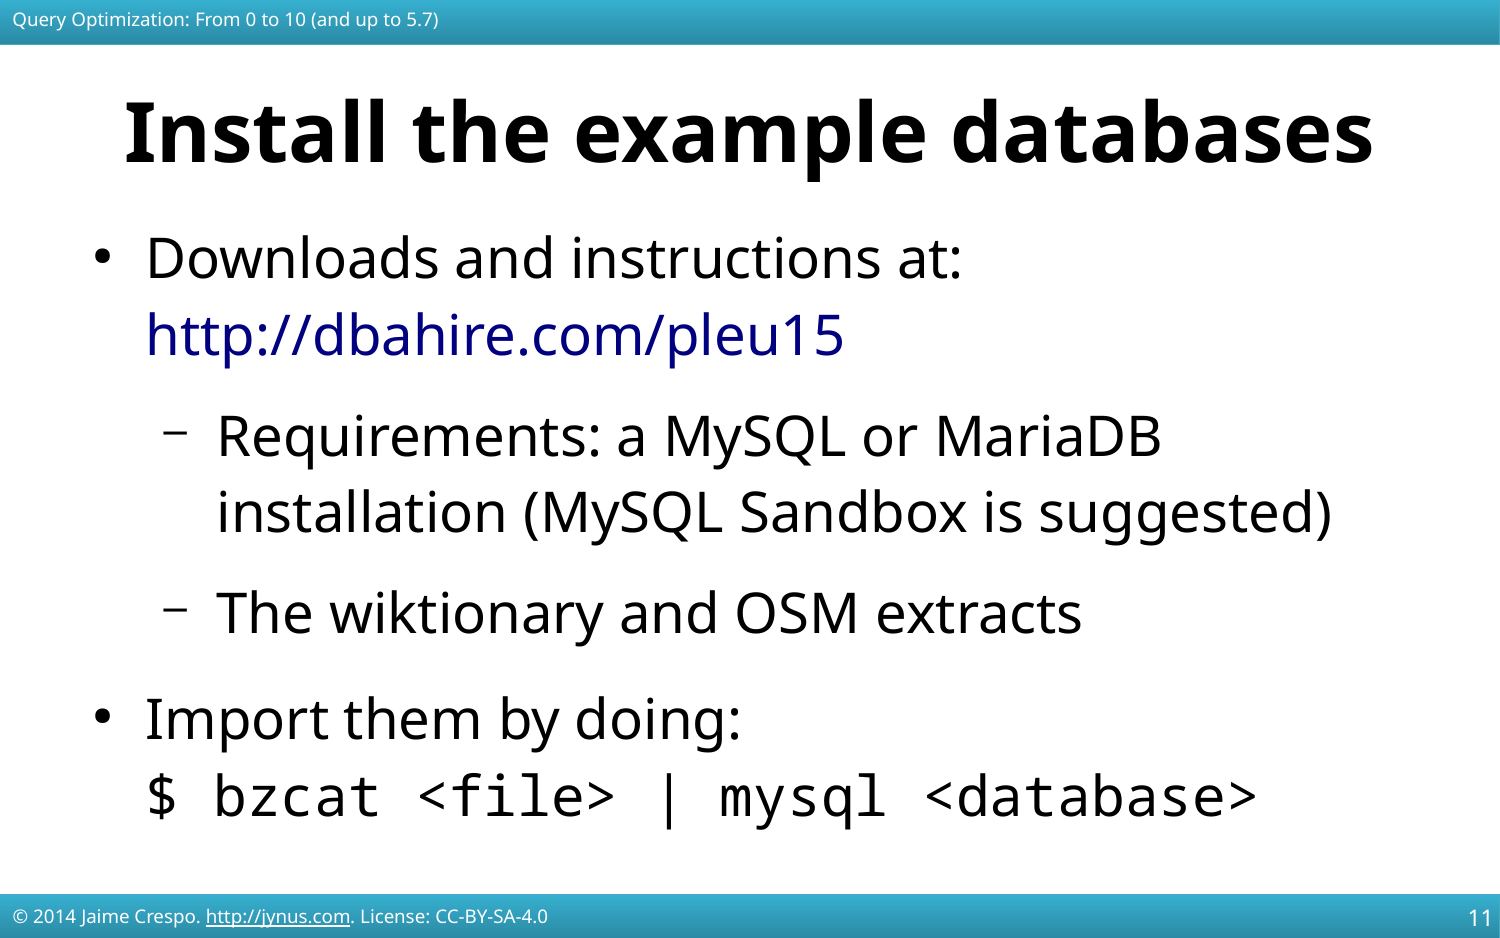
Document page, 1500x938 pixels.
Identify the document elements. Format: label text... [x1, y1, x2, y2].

list Downloads and instructions at: http://dbahire.com/pleu15 Requirements: a MySQL or MariaDB installation (MySQL Sandbox is suggested) The wiktionary and OSM extracts Import them by doing: $ bzcat <file> | mysql <database> [75, 218, 1425, 876]
title Install the example databases [75, 41, 1425, 218]
